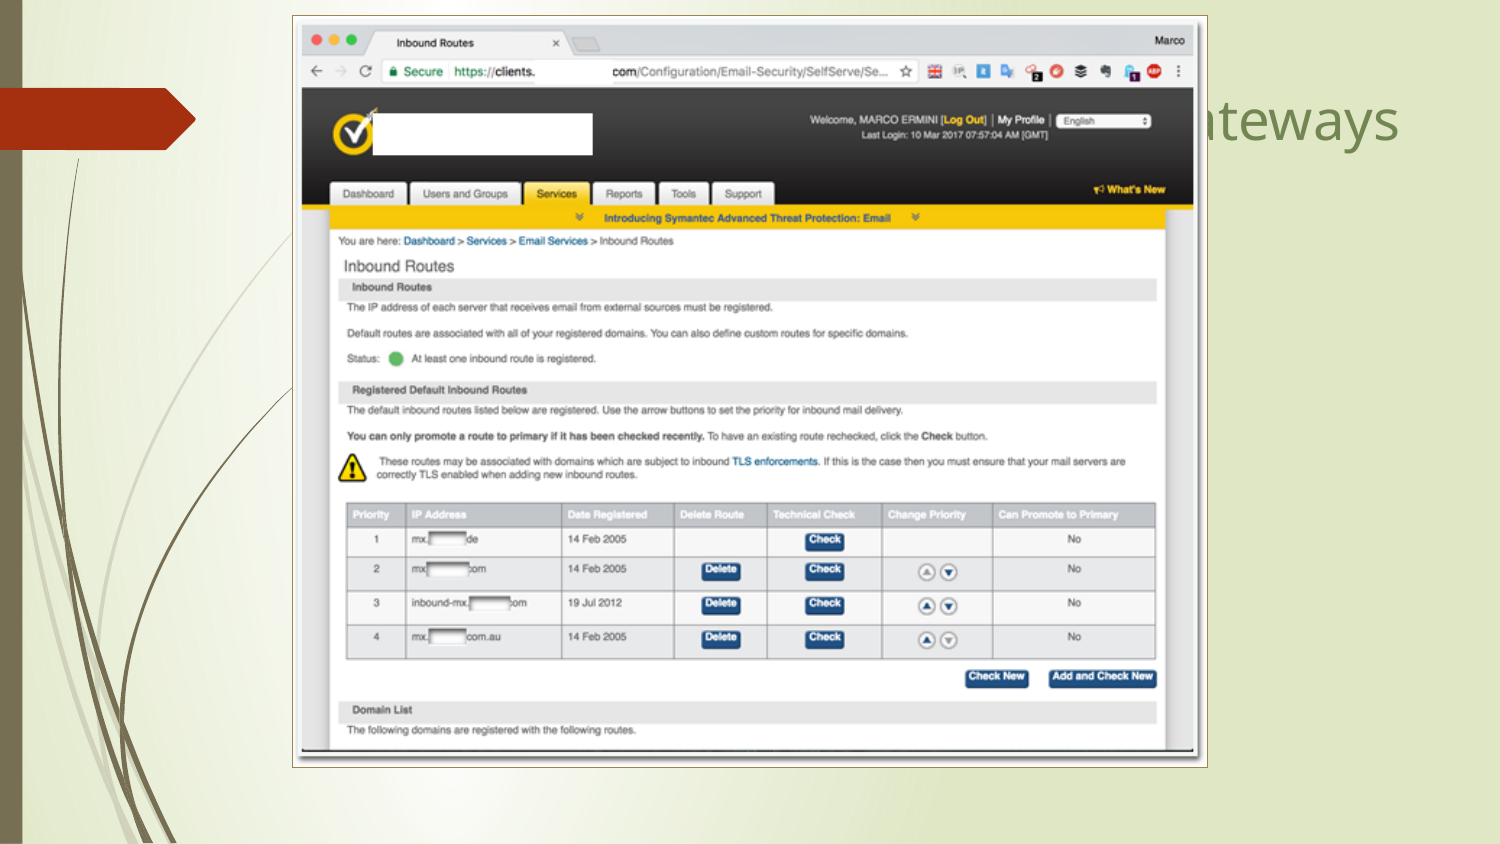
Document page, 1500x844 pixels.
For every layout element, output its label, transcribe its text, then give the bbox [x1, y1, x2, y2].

picture [292, 15, 1208, 768]
title Cloud Email Gateways [1208, 76, 1416, 235]
